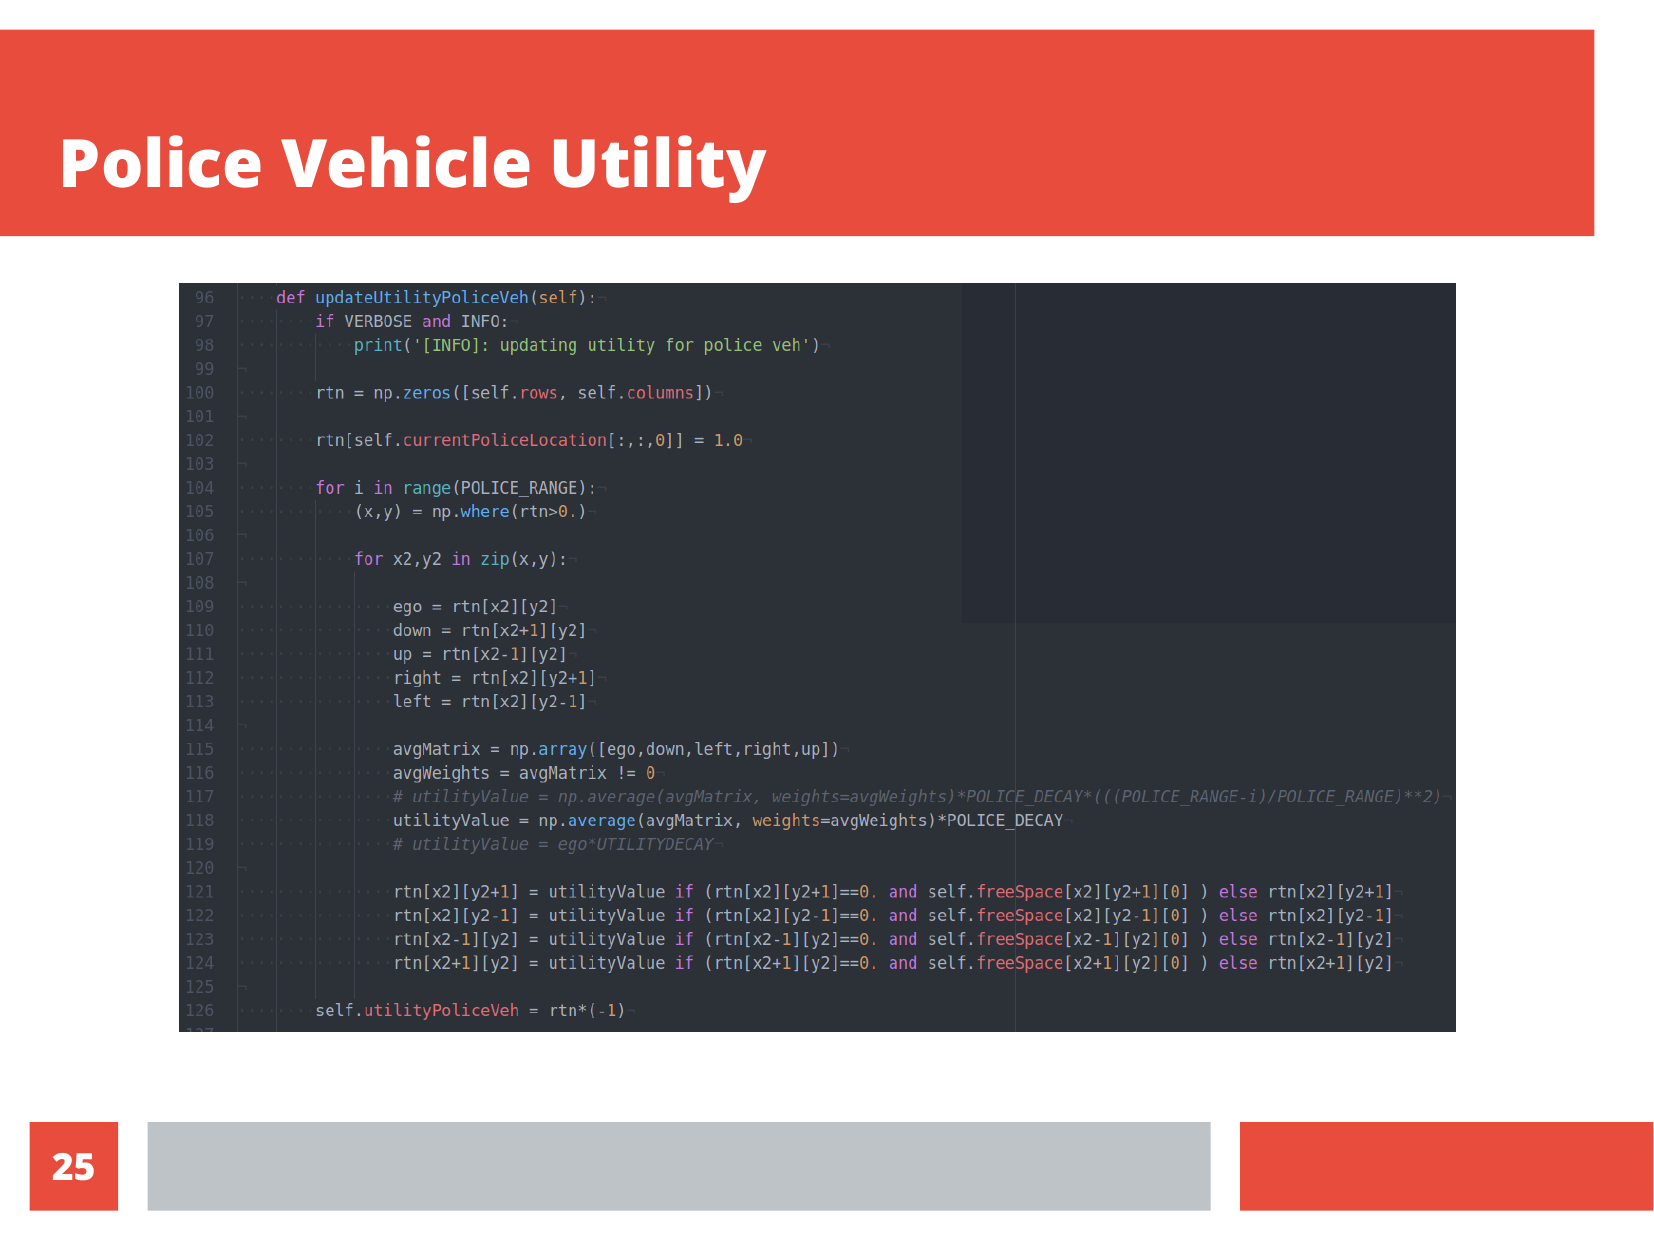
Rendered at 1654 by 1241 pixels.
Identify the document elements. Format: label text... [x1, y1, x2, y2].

title Police Vehicle Utility [59, 59, 1595, 207]
picture [179, 283, 1456, 1032]
